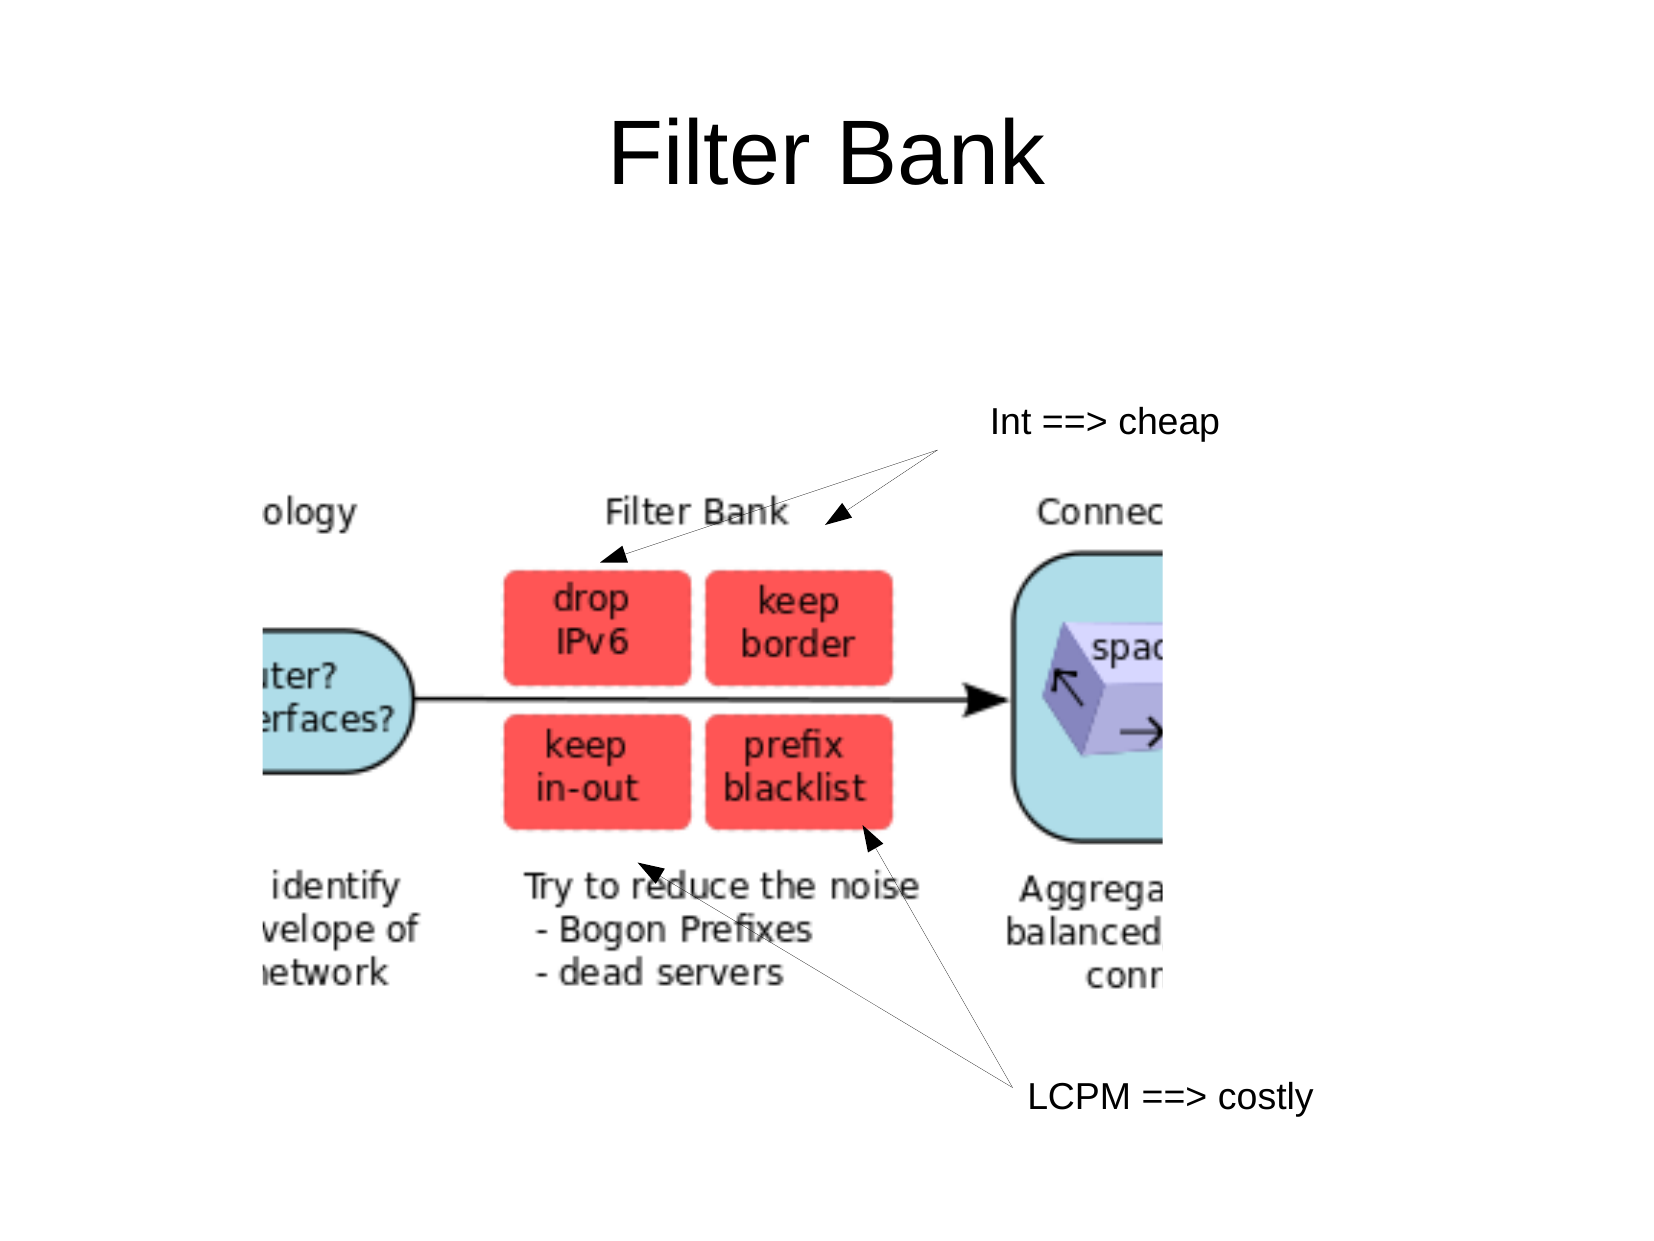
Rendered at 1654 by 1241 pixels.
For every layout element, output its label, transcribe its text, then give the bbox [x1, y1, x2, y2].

text_box Int ==> cheap [975, 393, 1236, 451]
title Filter Bank [82, 56, 1571, 250]
text_box LCPM ==> costly [1012, 1068, 1329, 1126]
picture [262, 452, 1163, 1088]
